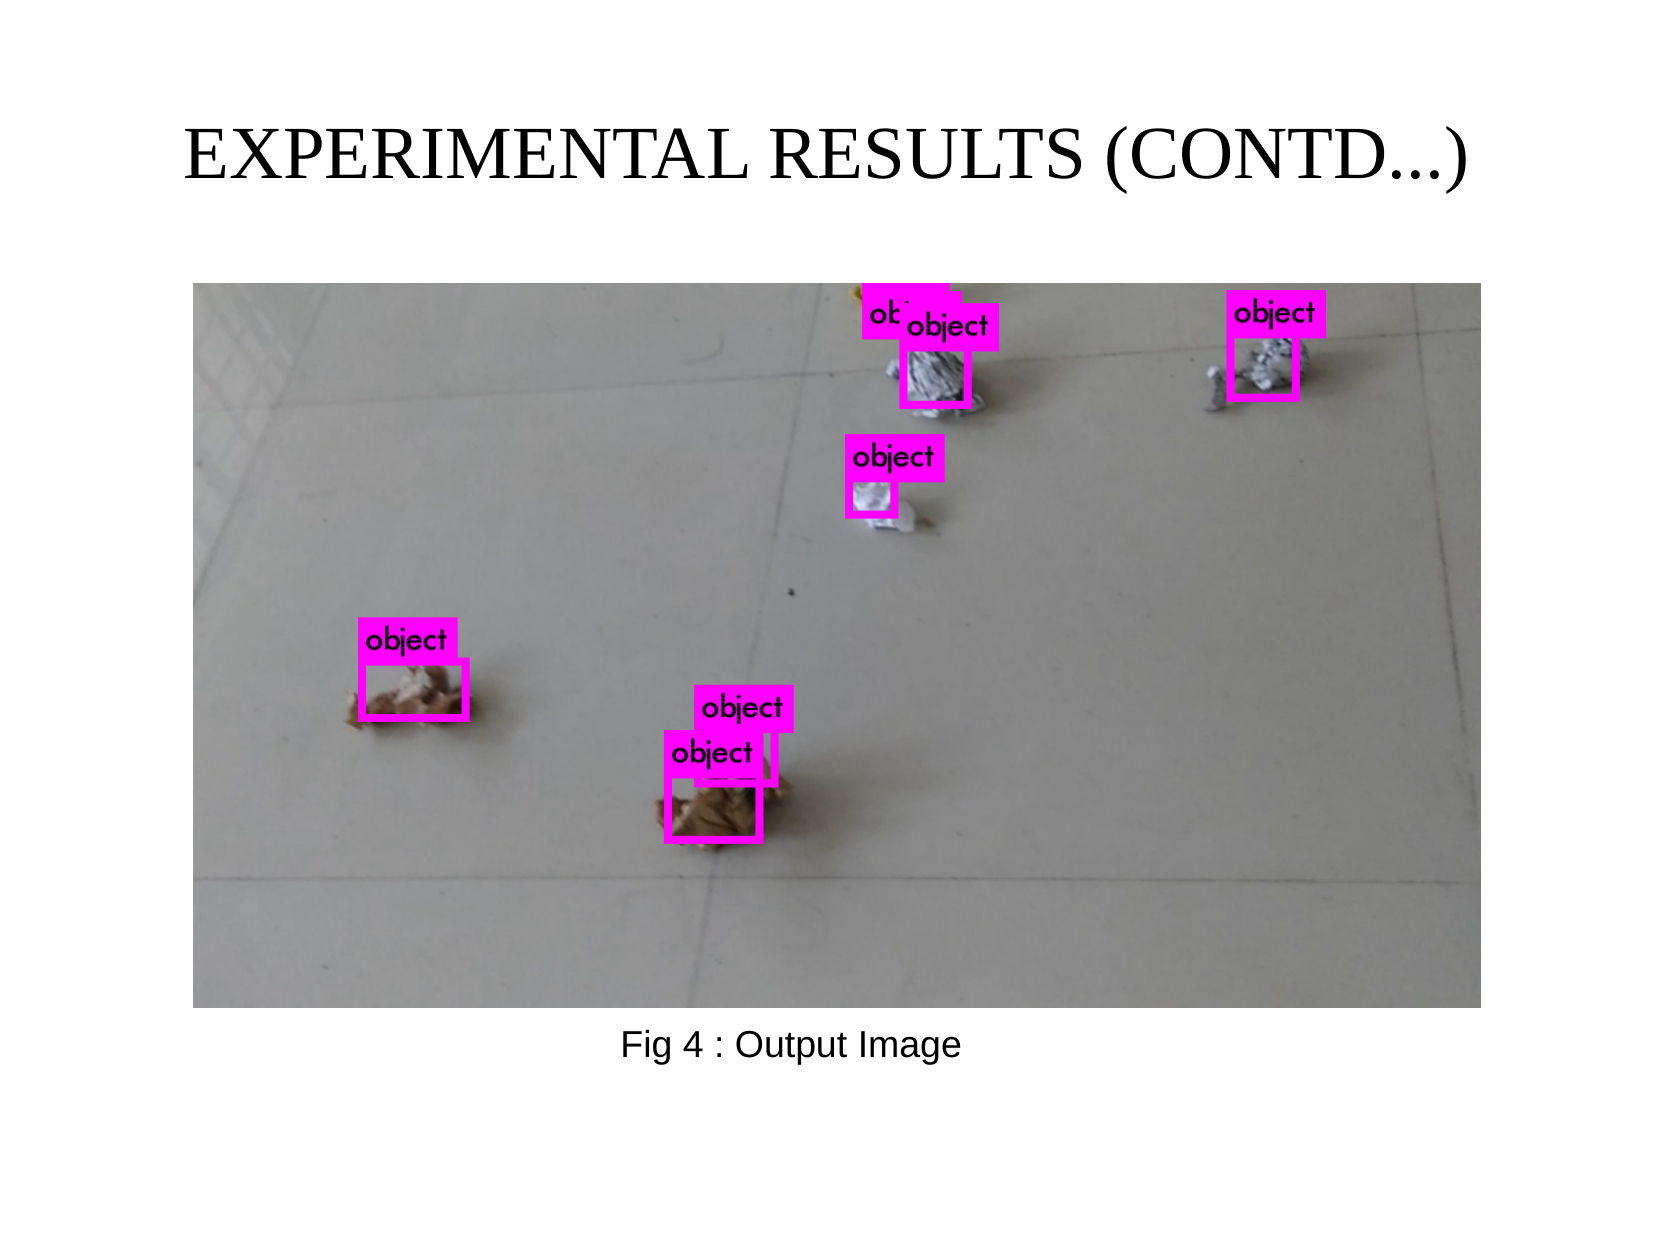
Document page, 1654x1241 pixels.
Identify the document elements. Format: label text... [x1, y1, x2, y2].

text_box Fig 4 : Output Image [318, 1015, 1264, 1073]
title EXPERIMENTAL RESULTS (CONTD...) [82, 49, 1571, 257]
picture [193, 283, 1481, 1008]
